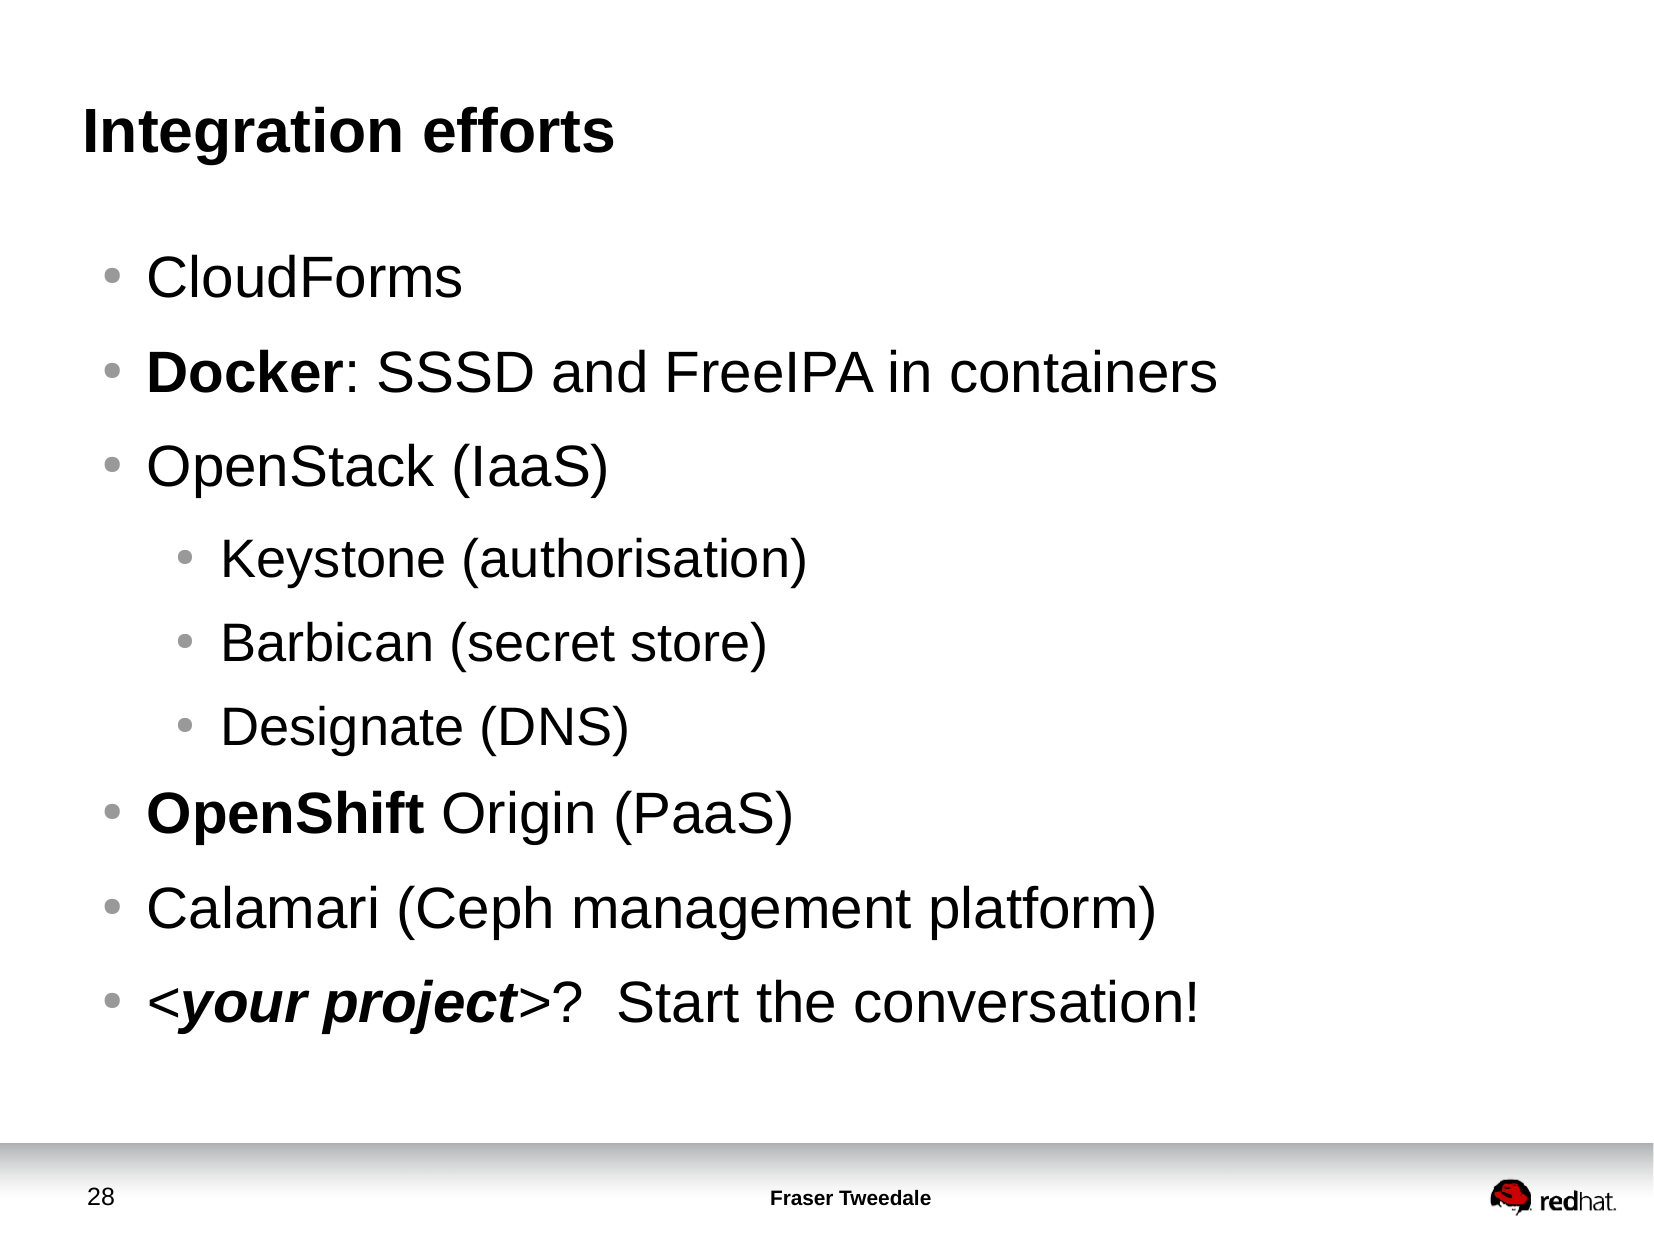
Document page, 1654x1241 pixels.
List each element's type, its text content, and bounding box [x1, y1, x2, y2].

picture [0, 1143, 1654, 1241]
title Integration efforts [82, 37, 1571, 226]
list CloudForms Docker: SSSD and FreeIPA in containers OpenStack (IaaS) Keystone (authorisation) Barbican (secret store) Designate (DNS) OpenShift Origin (PaaS) Calamari (Ceph management platform) <your project>? Start the conversation! [86, 244, 1576, 1039]
